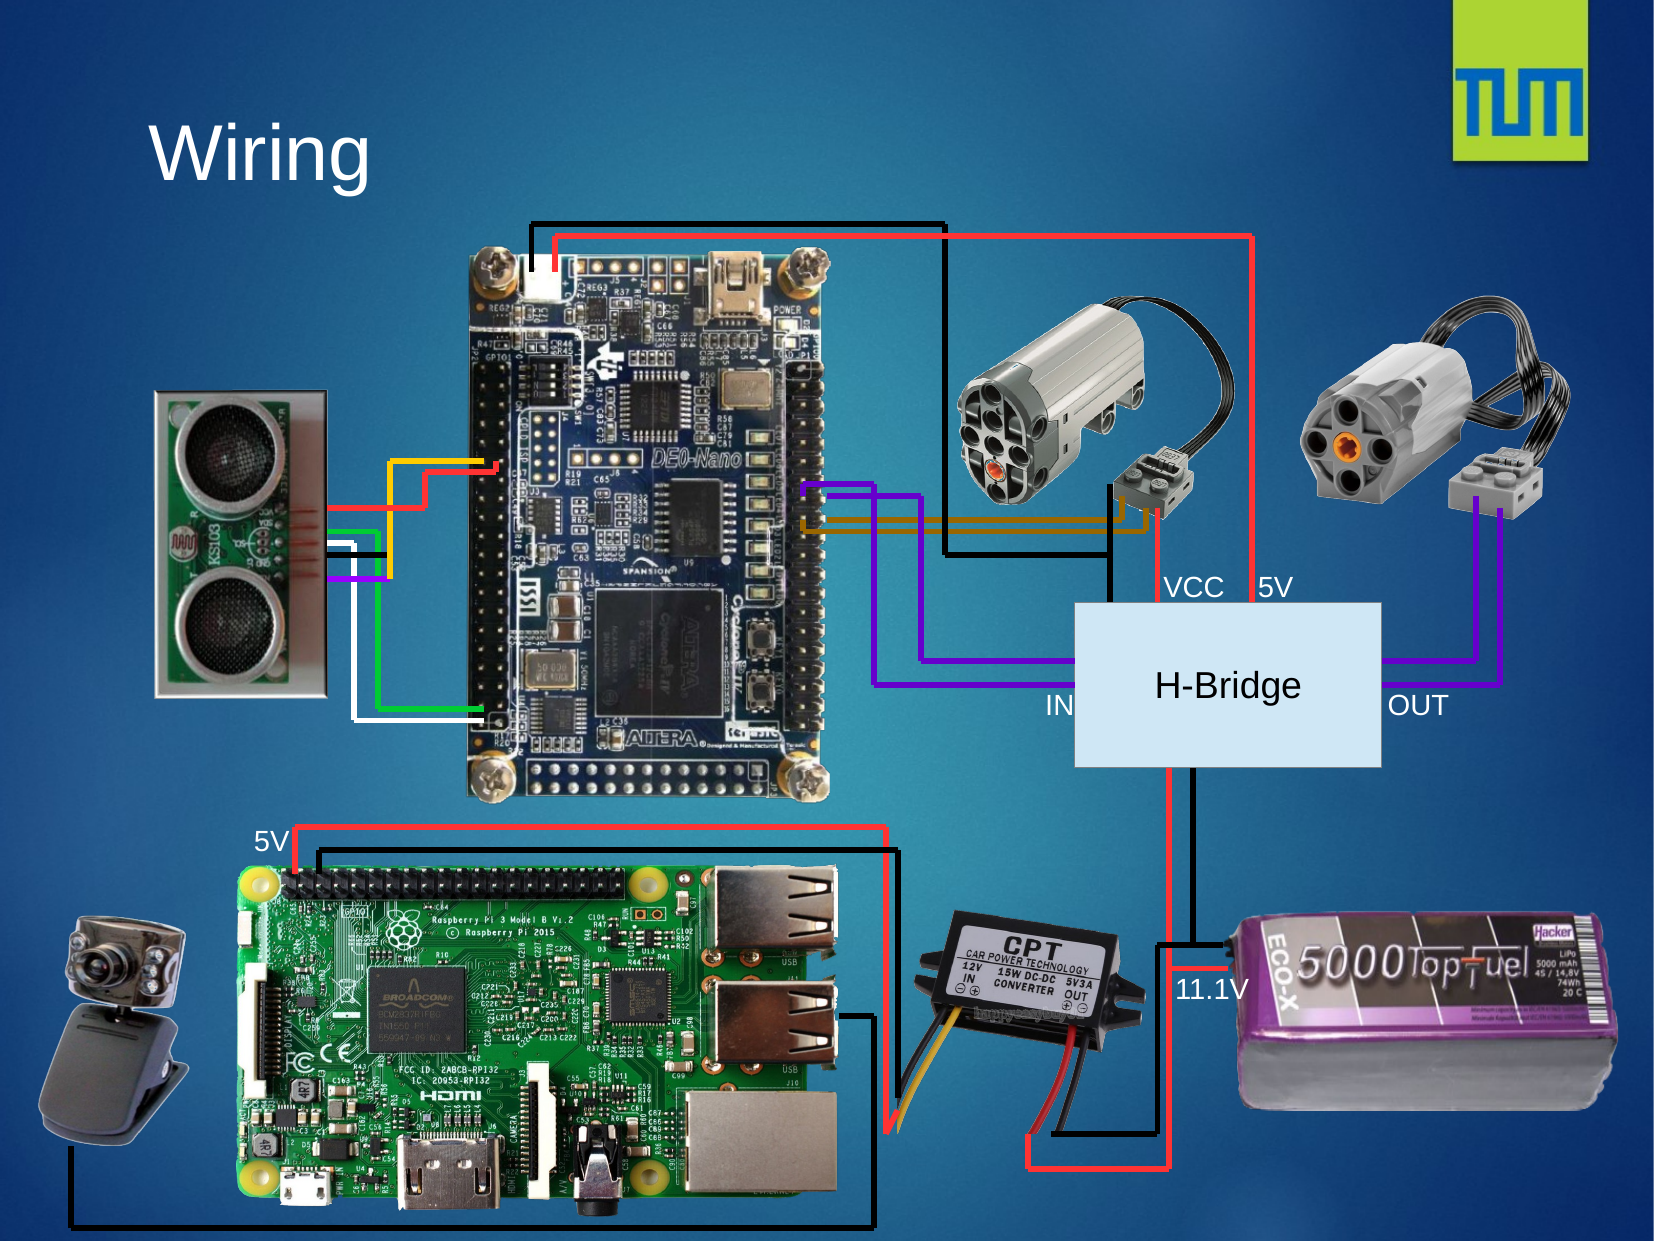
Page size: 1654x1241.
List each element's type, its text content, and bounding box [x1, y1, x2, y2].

text_box 5V [236, 814, 367, 869]
text_box 5V [1240, 560, 1371, 615]
text_box IN [1027, 678, 1158, 733]
picture [0, 0, 1654, 1241]
text_box OUT [1370, 678, 1501, 733]
text_box H-Bridge [1074, 602, 1382, 768]
text_box 11.1V [1157, 962, 1288, 1016]
text_box VCC [1145, 560, 1240, 615]
